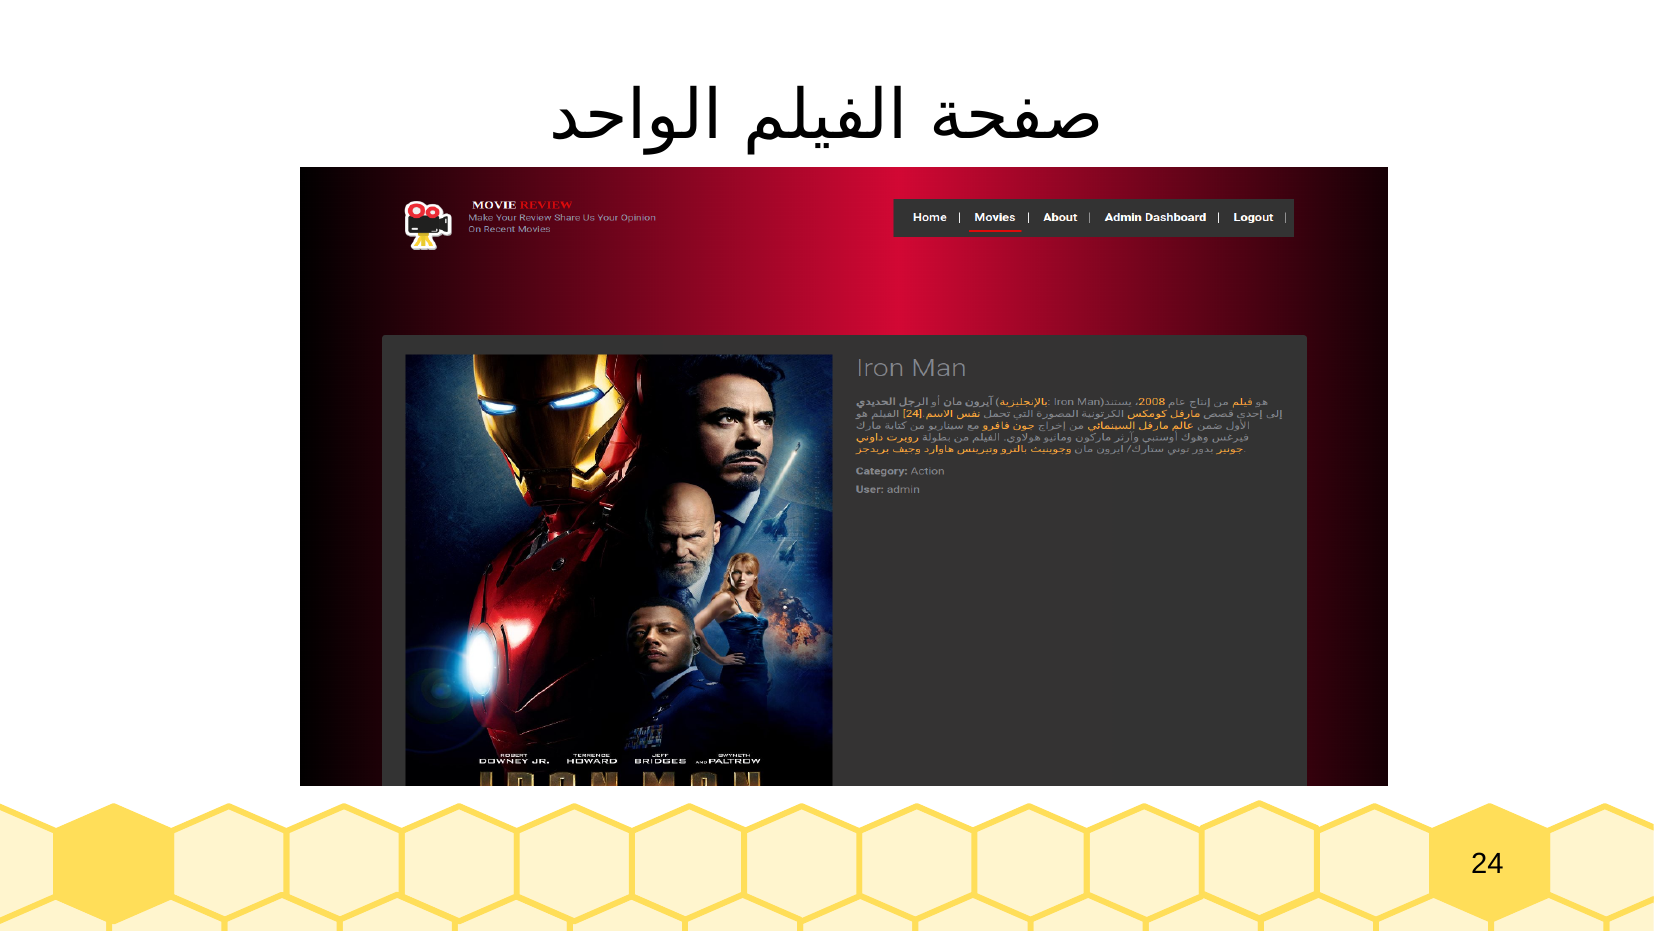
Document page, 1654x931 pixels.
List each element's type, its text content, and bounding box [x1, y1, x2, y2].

picture [300, 167, 1388, 786]
title صفحة الفيلم الواحد [82, 37, 1571, 193]
